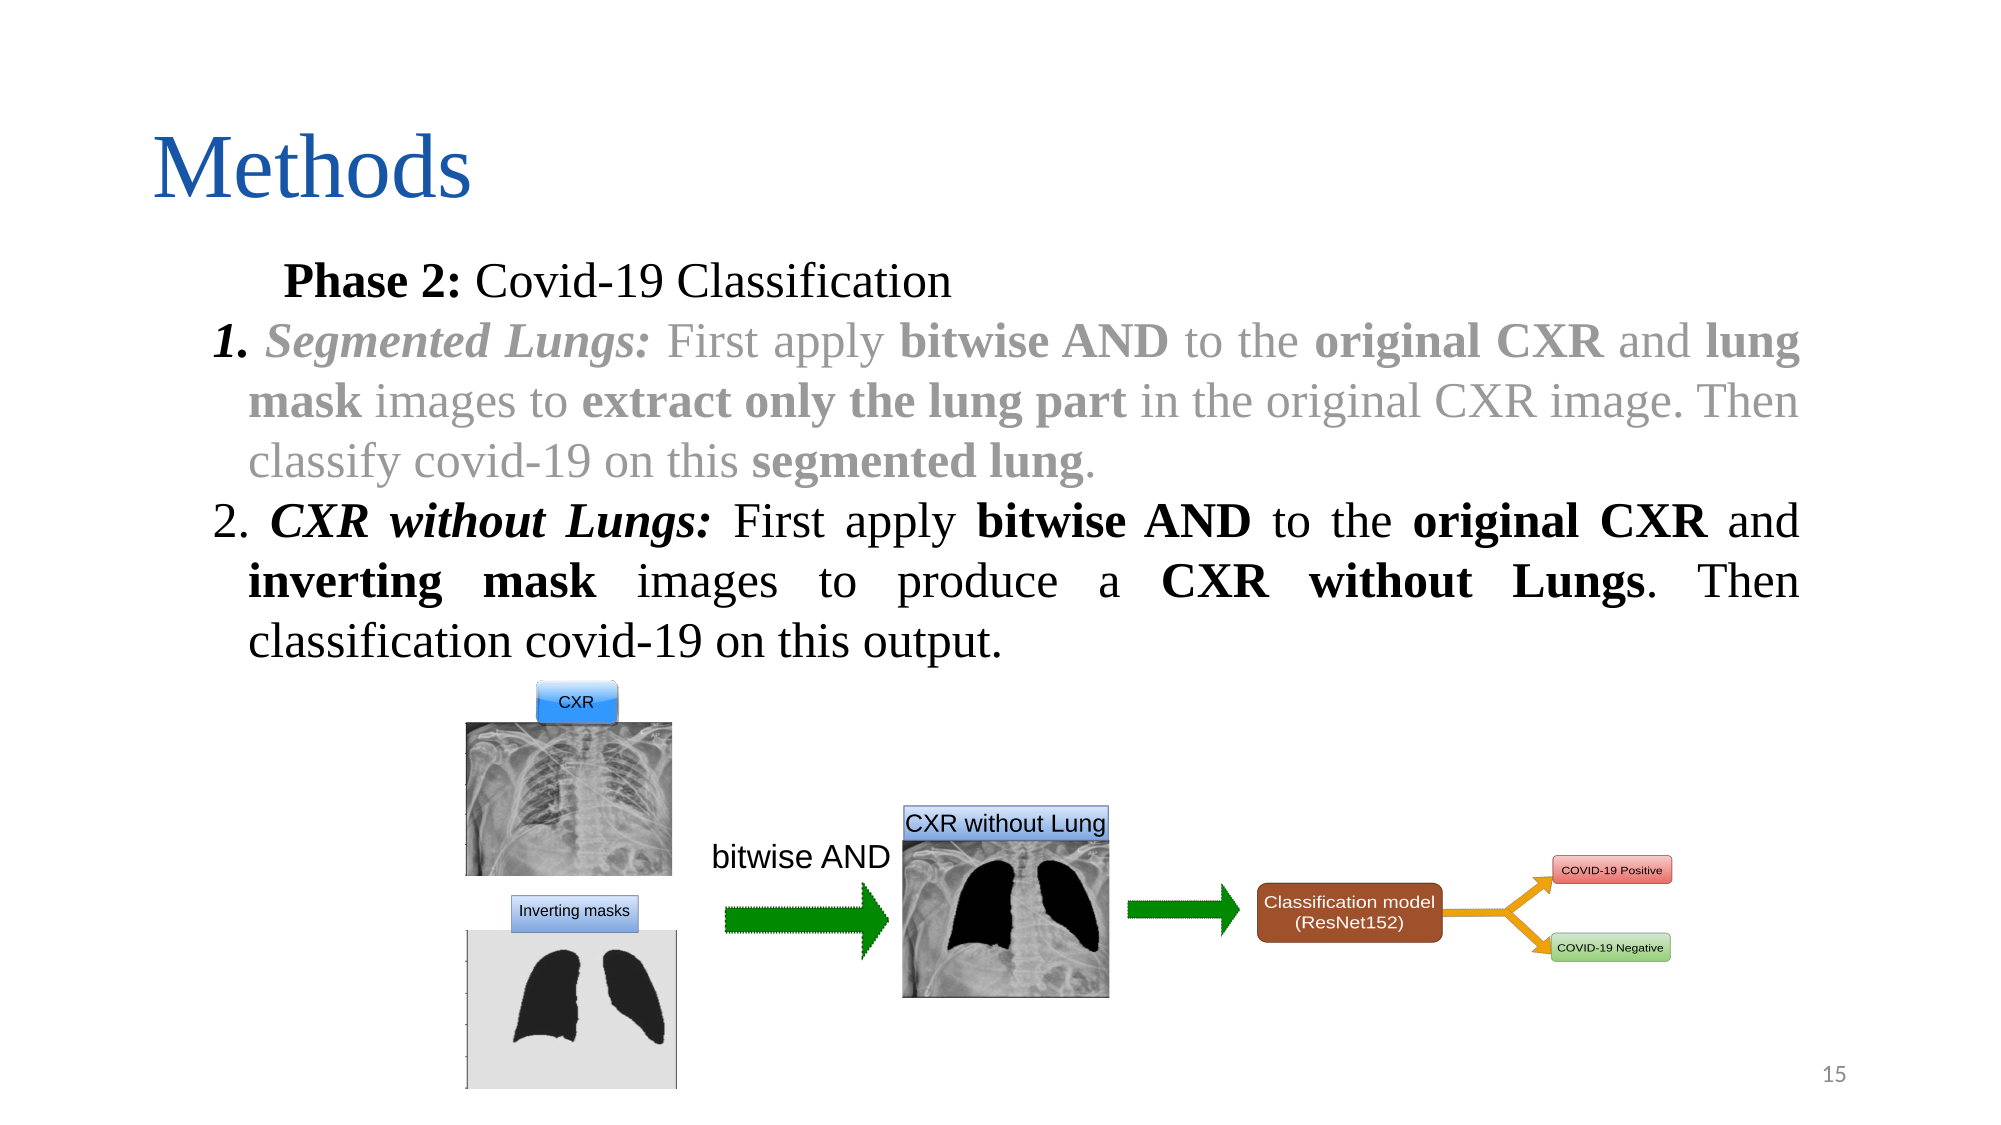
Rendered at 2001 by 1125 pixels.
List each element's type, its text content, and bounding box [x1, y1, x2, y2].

picture [464, 672, 673, 876]
text_box Methods [137, 59, 1862, 277]
text_box bitwise AND [696, 828, 924, 903]
picture [464, 888, 678, 1089]
list Phase 2: Covid-19 Classification Segmented Lungs: First apply bitwise AND to the original CXR and lung mask images to extract only the lung part in the original CXR image. Then classify covid-19 on this segmented lung. CXR without Lungs: First apply bitwise AND to the original CXR and inverting mask images to produce a CXR without Lungs. Then classification covid-19 on this output. [212, 247, 1801, 901]
picture [1118, 848, 1681, 969]
text_box <number> [1412, 1042, 1862, 1103]
picture [711, 794, 1120, 998]
